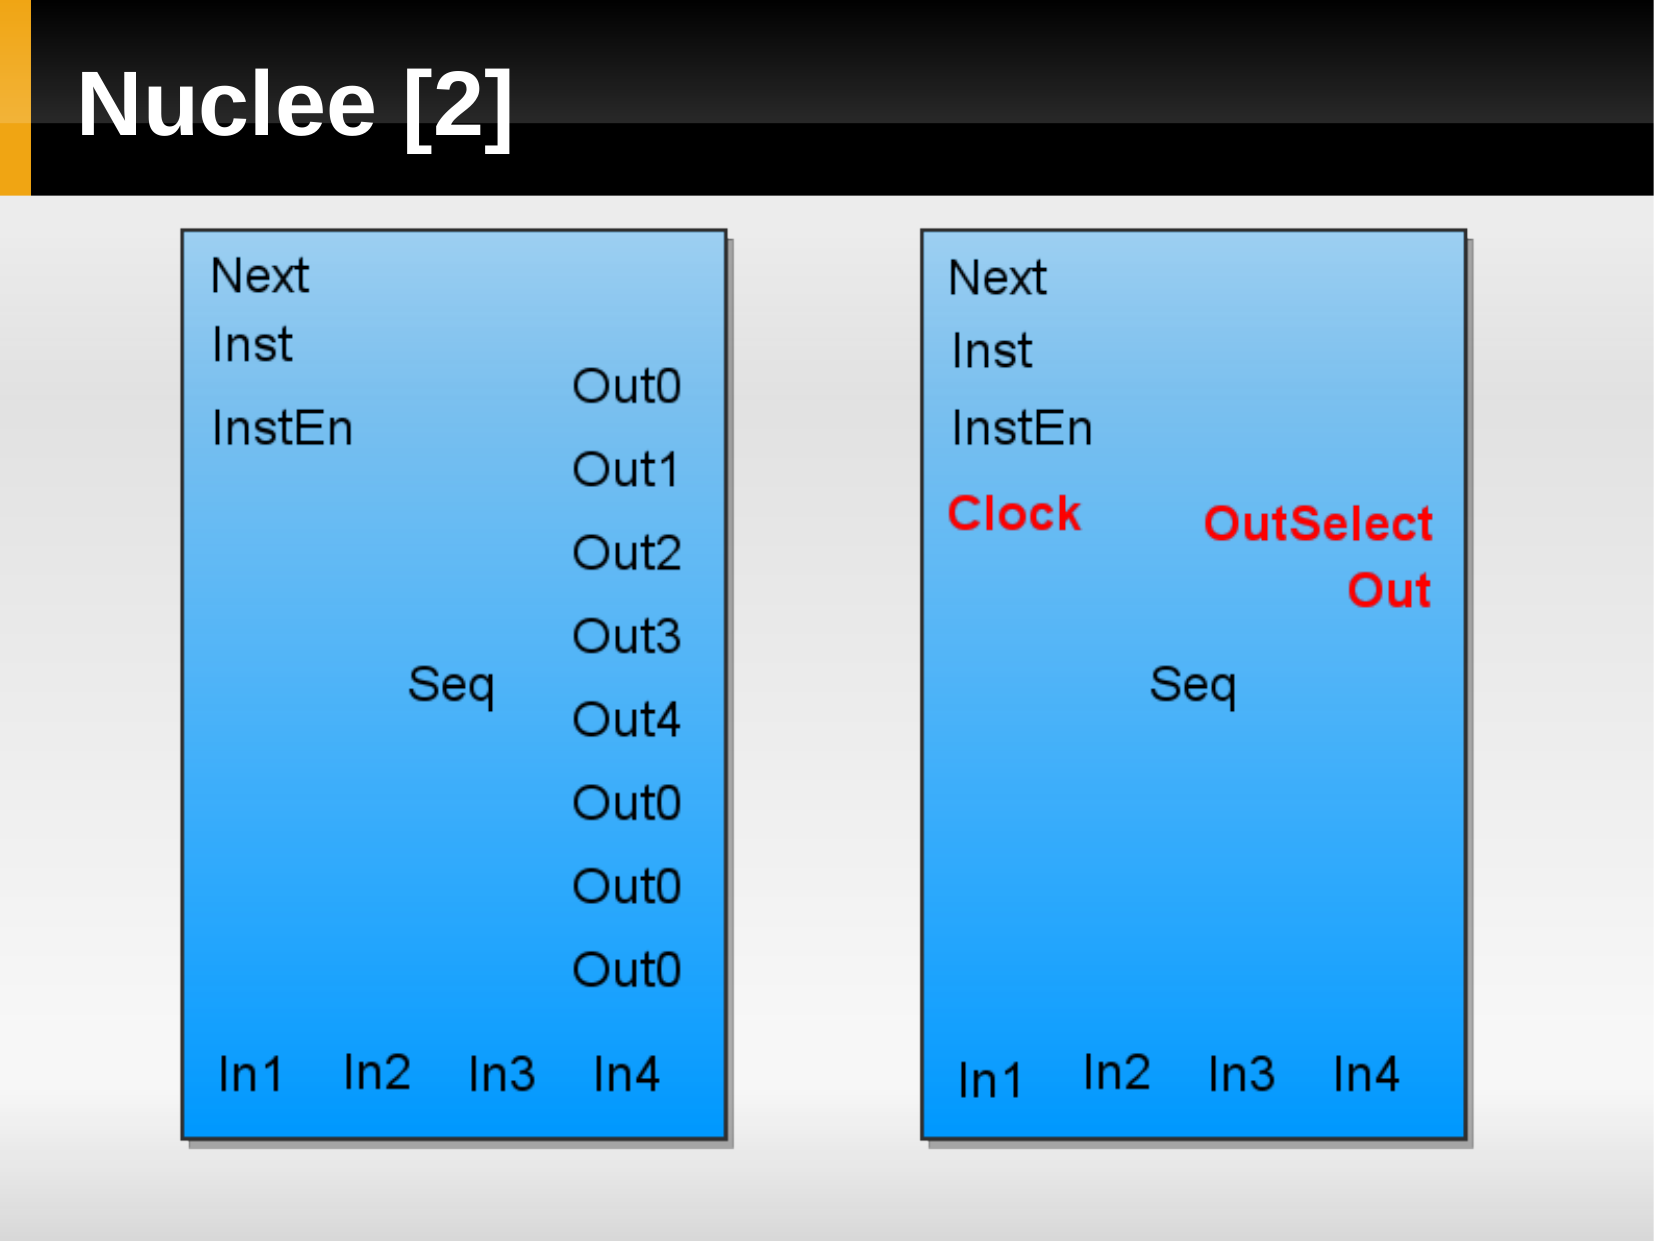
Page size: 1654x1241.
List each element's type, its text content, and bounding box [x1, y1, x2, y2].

picture [0, 0, 1654, 1241]
title Nuclee [2] [76, 0, 1565, 208]
